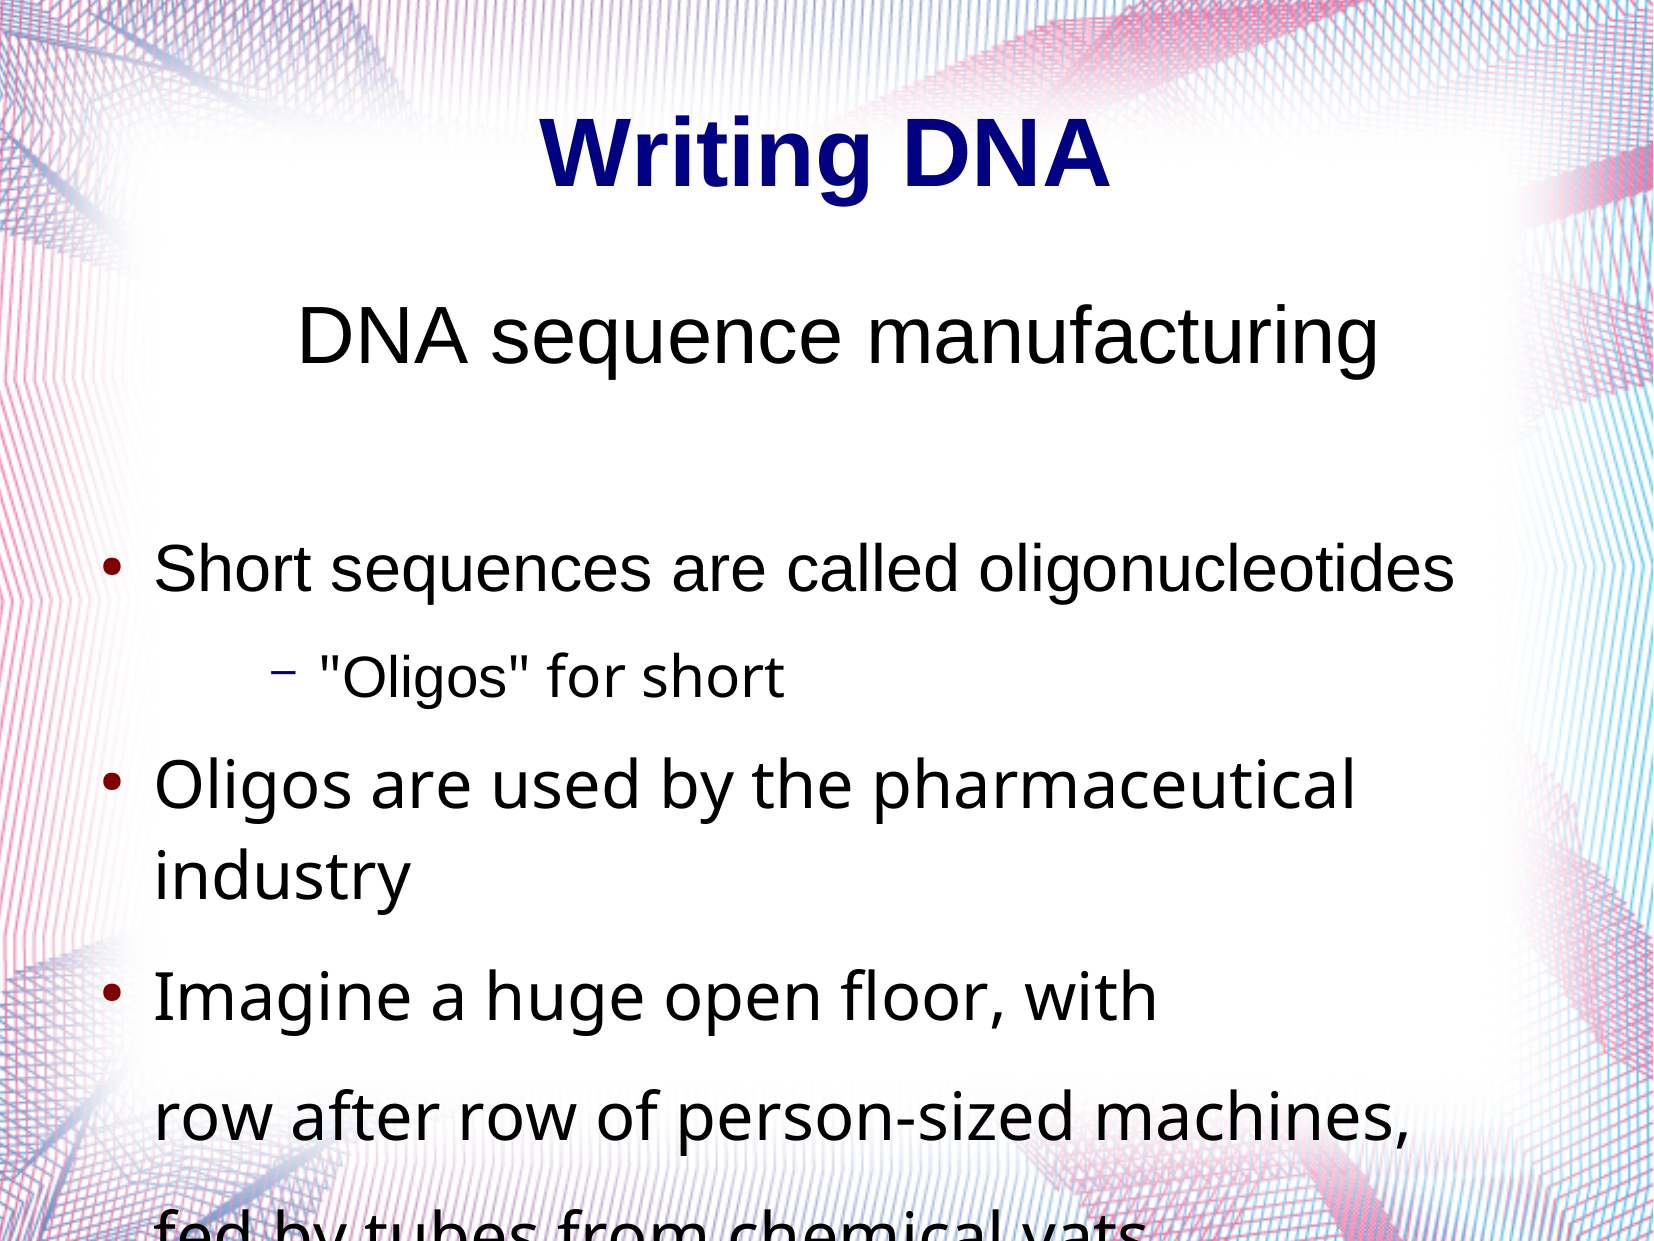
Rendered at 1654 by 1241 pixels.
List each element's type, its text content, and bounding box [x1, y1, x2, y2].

title Writing DNA [82, 49, 1571, 257]
picture [0, 0, 1654, 1241]
list DNA sequence manufacturing Short sequences are called oligonucleotides "Oligos" for short Oligos are used by the pharmaceutical industry Imagine a huge open floor, with row after row of person-sized machines, fed by tubes from chemical vats. [82, 290, 1571, 1241]
